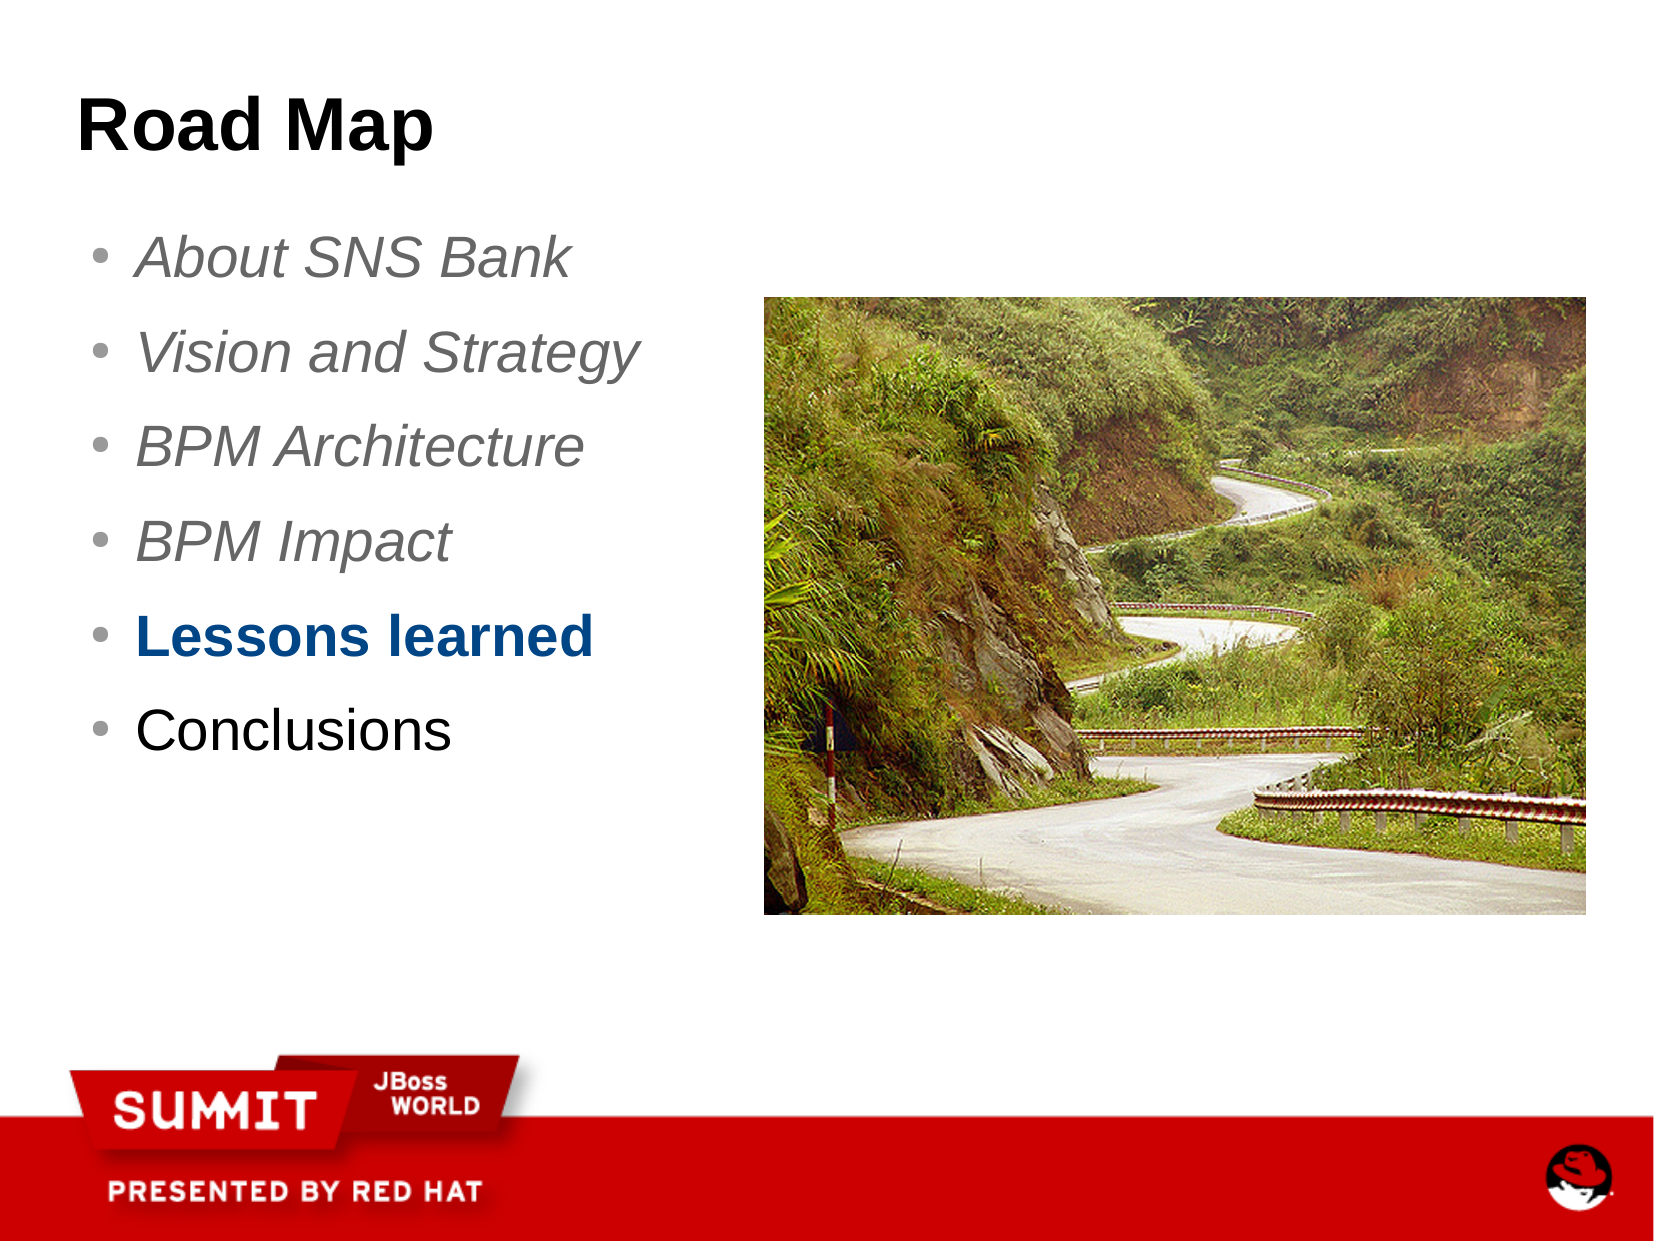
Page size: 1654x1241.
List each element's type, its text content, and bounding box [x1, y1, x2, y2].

picture [764, 297, 1586, 915]
picture [0, 1043, 1654, 1241]
title Road Map [76, 45, 1565, 204]
list About SNS Bank Vision and Strategy BPM Architecture BPM Impact Lessons learned Conclusions [75, 225, 1576, 826]
